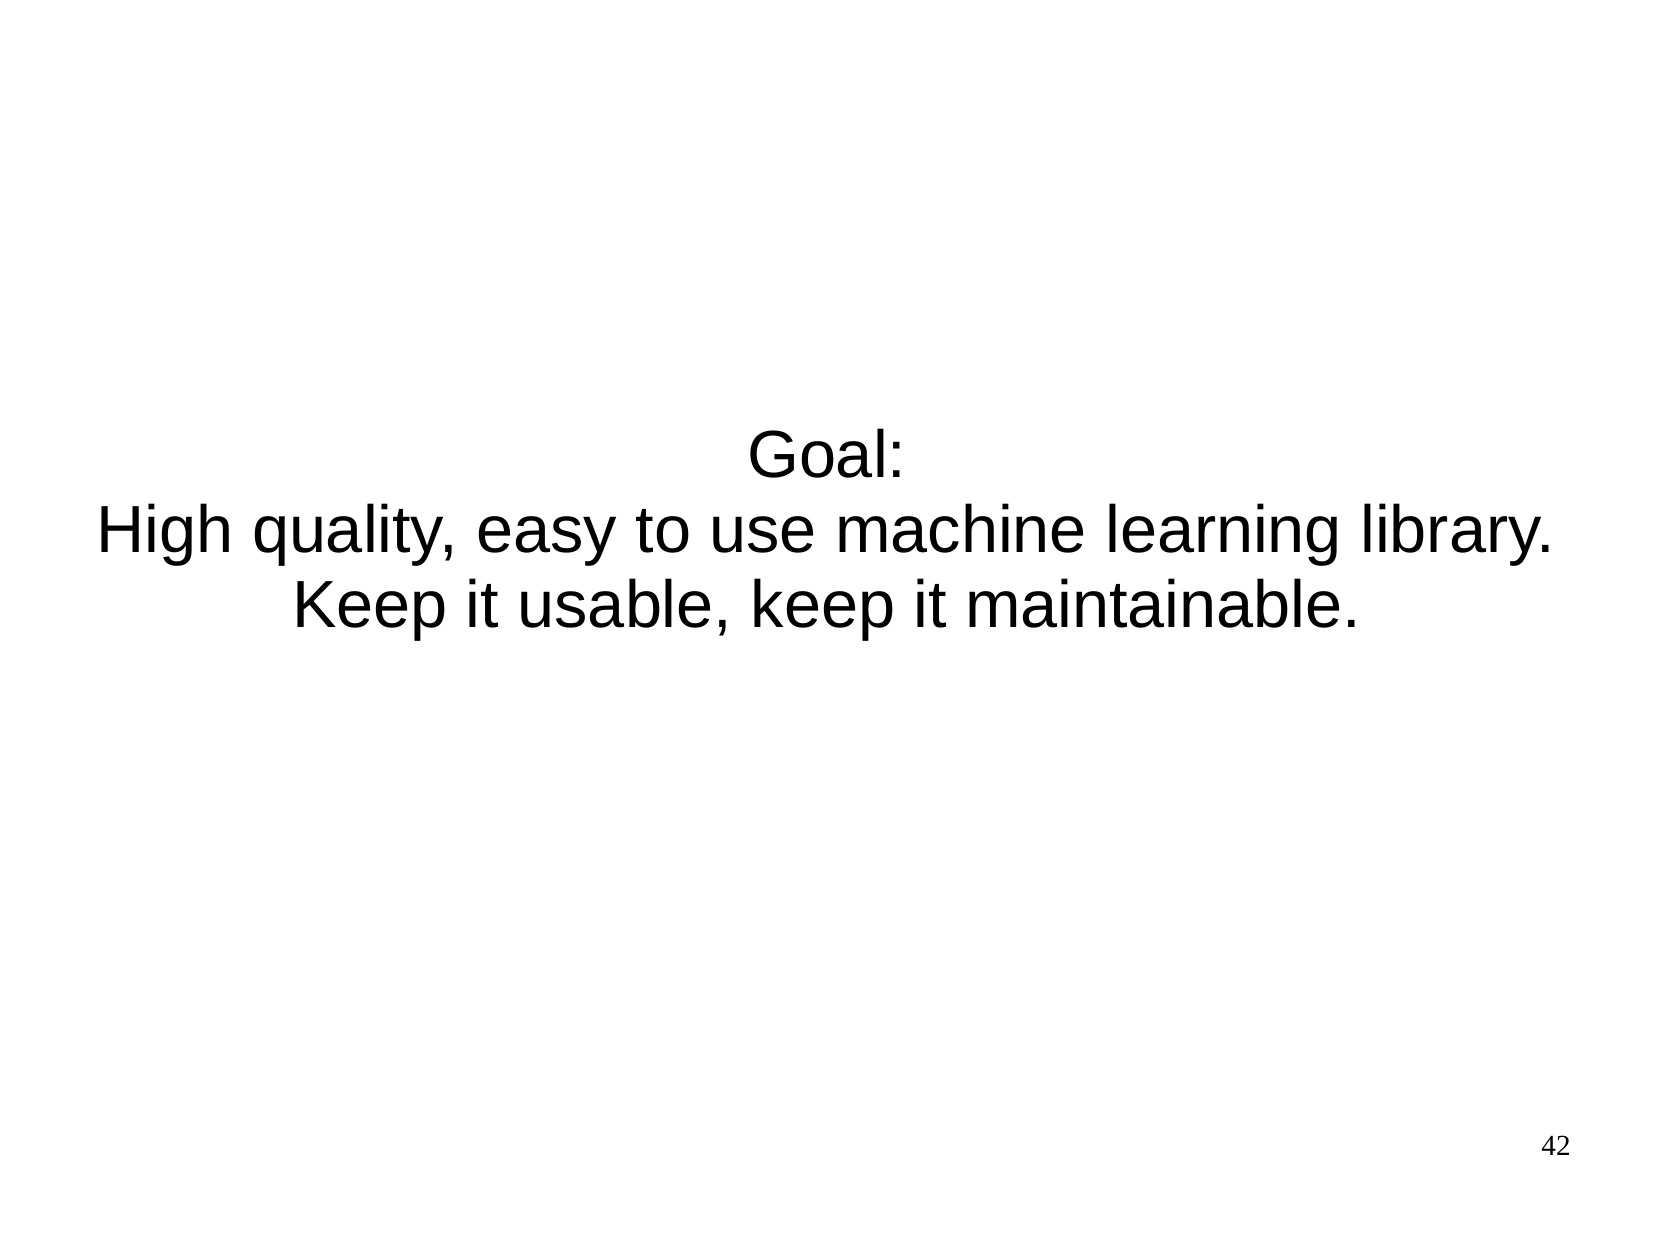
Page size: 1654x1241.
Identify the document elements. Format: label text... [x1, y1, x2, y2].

subtitle Goal: High quality, easy to use machine learning library. Keep it usable, keep it maintainable. [82, 49, 1571, 1010]
